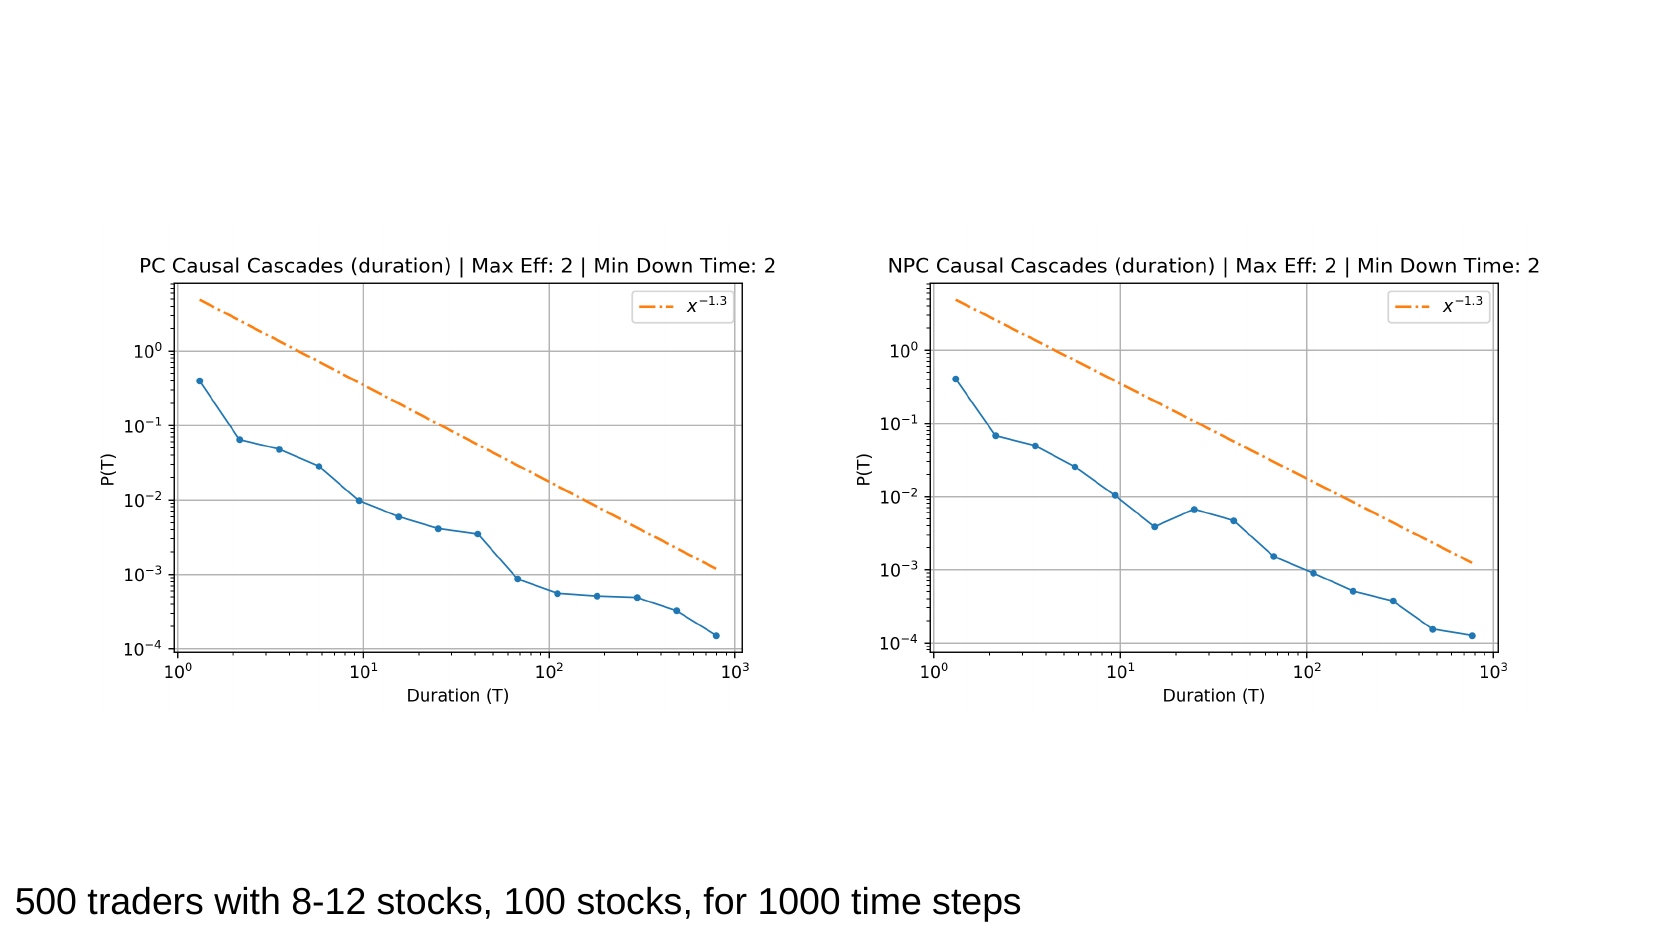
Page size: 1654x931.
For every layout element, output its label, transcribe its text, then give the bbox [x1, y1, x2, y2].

text_box 500 traders with 8-12 stocks, 100 stocks, for 1000 time steps [0, 873, 1038, 931]
picture [82, 224, 815, 713]
picture [838, 224, 1571, 713]
